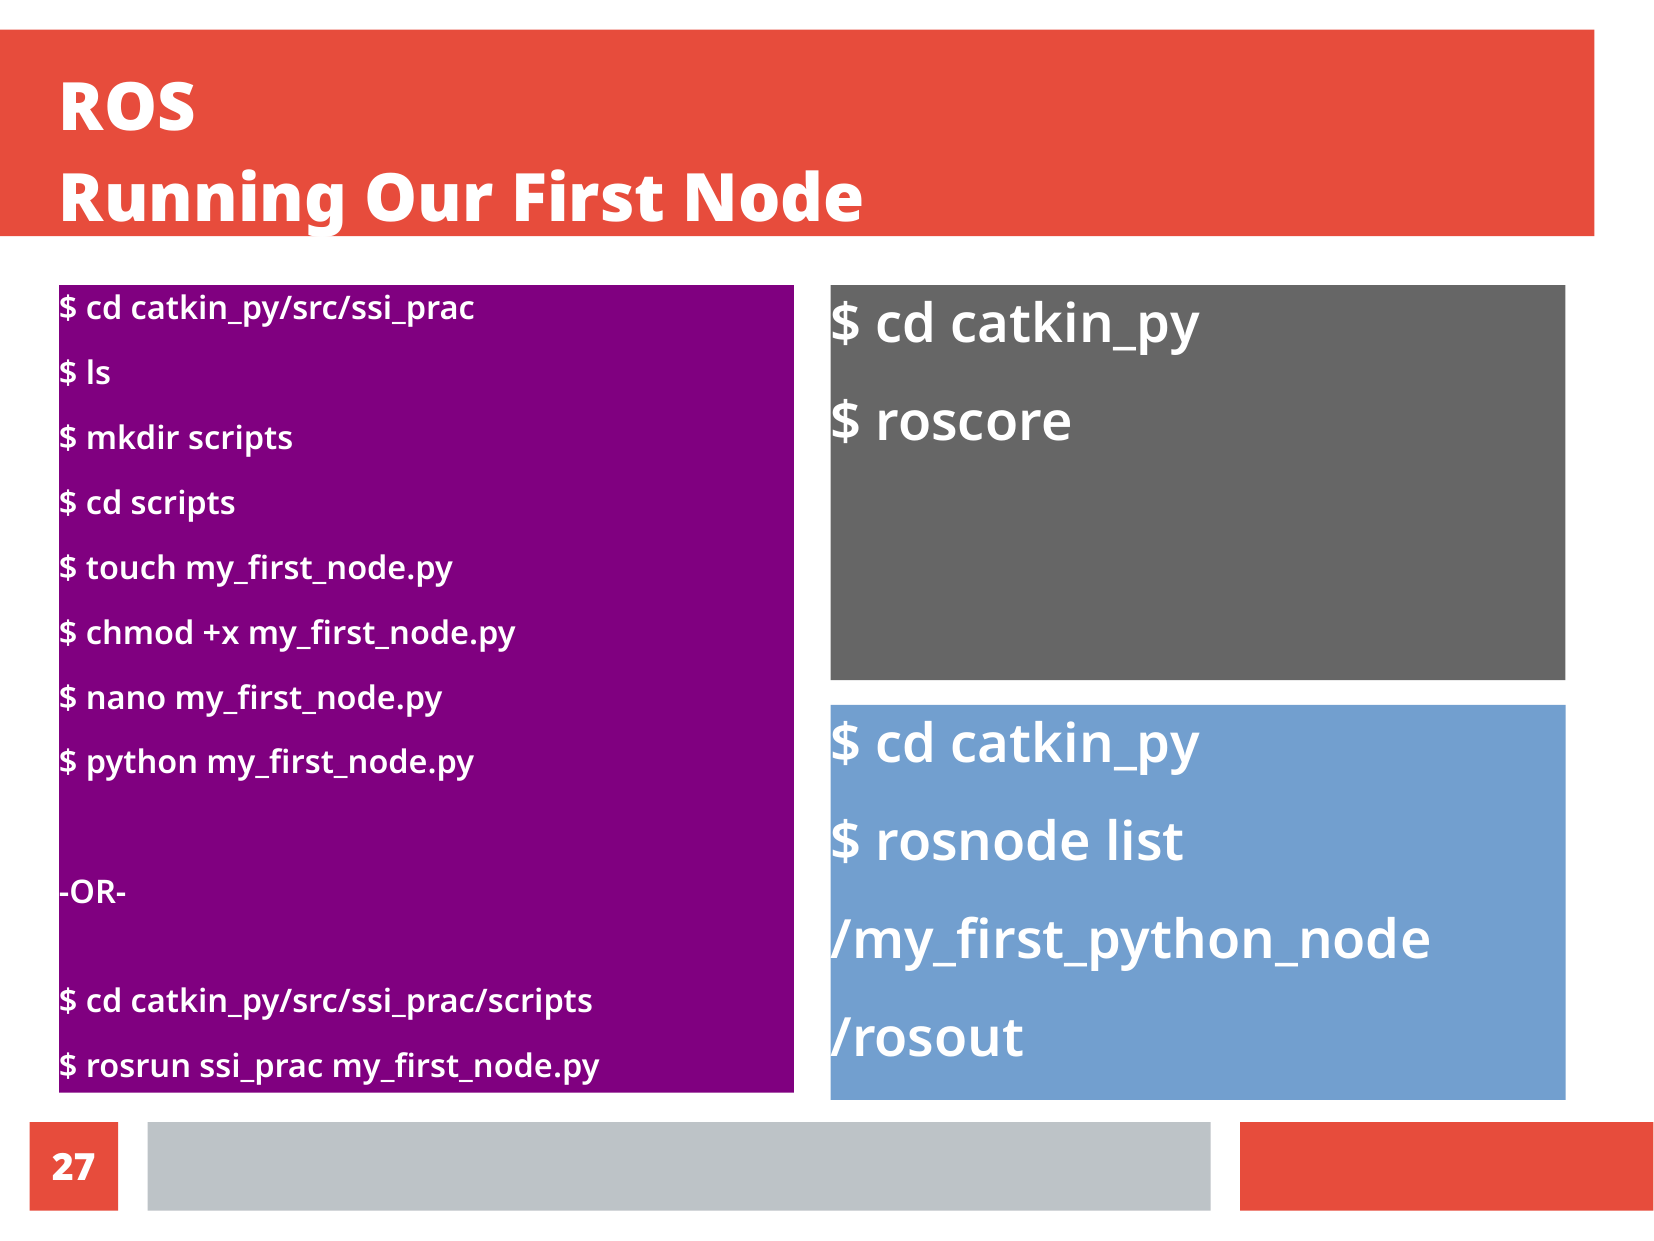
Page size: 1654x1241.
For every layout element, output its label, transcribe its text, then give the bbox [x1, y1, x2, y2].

list $ cd catkin_py/src/ssi_prac $ ls $ mkdir scripts $ cd scripts $ touch my_first_node.py $ chmod +x my_first_node.py $ nano my_first_node.py $ python my_first_node.py -OR- $ cd catkin_py/src/ssi_prac/scripts $ rosrun ssi_prac my_first_node.py [59, 285, 794, 1093]
list $ cd catkin_py $ roscore [830, 285, 1566, 681]
title ROS Running Our First Node [59, 59, 1595, 207]
list $ cd catkin_py $ rosnode list /my_first_python_node /rosout [830, 704, 1566, 1100]
